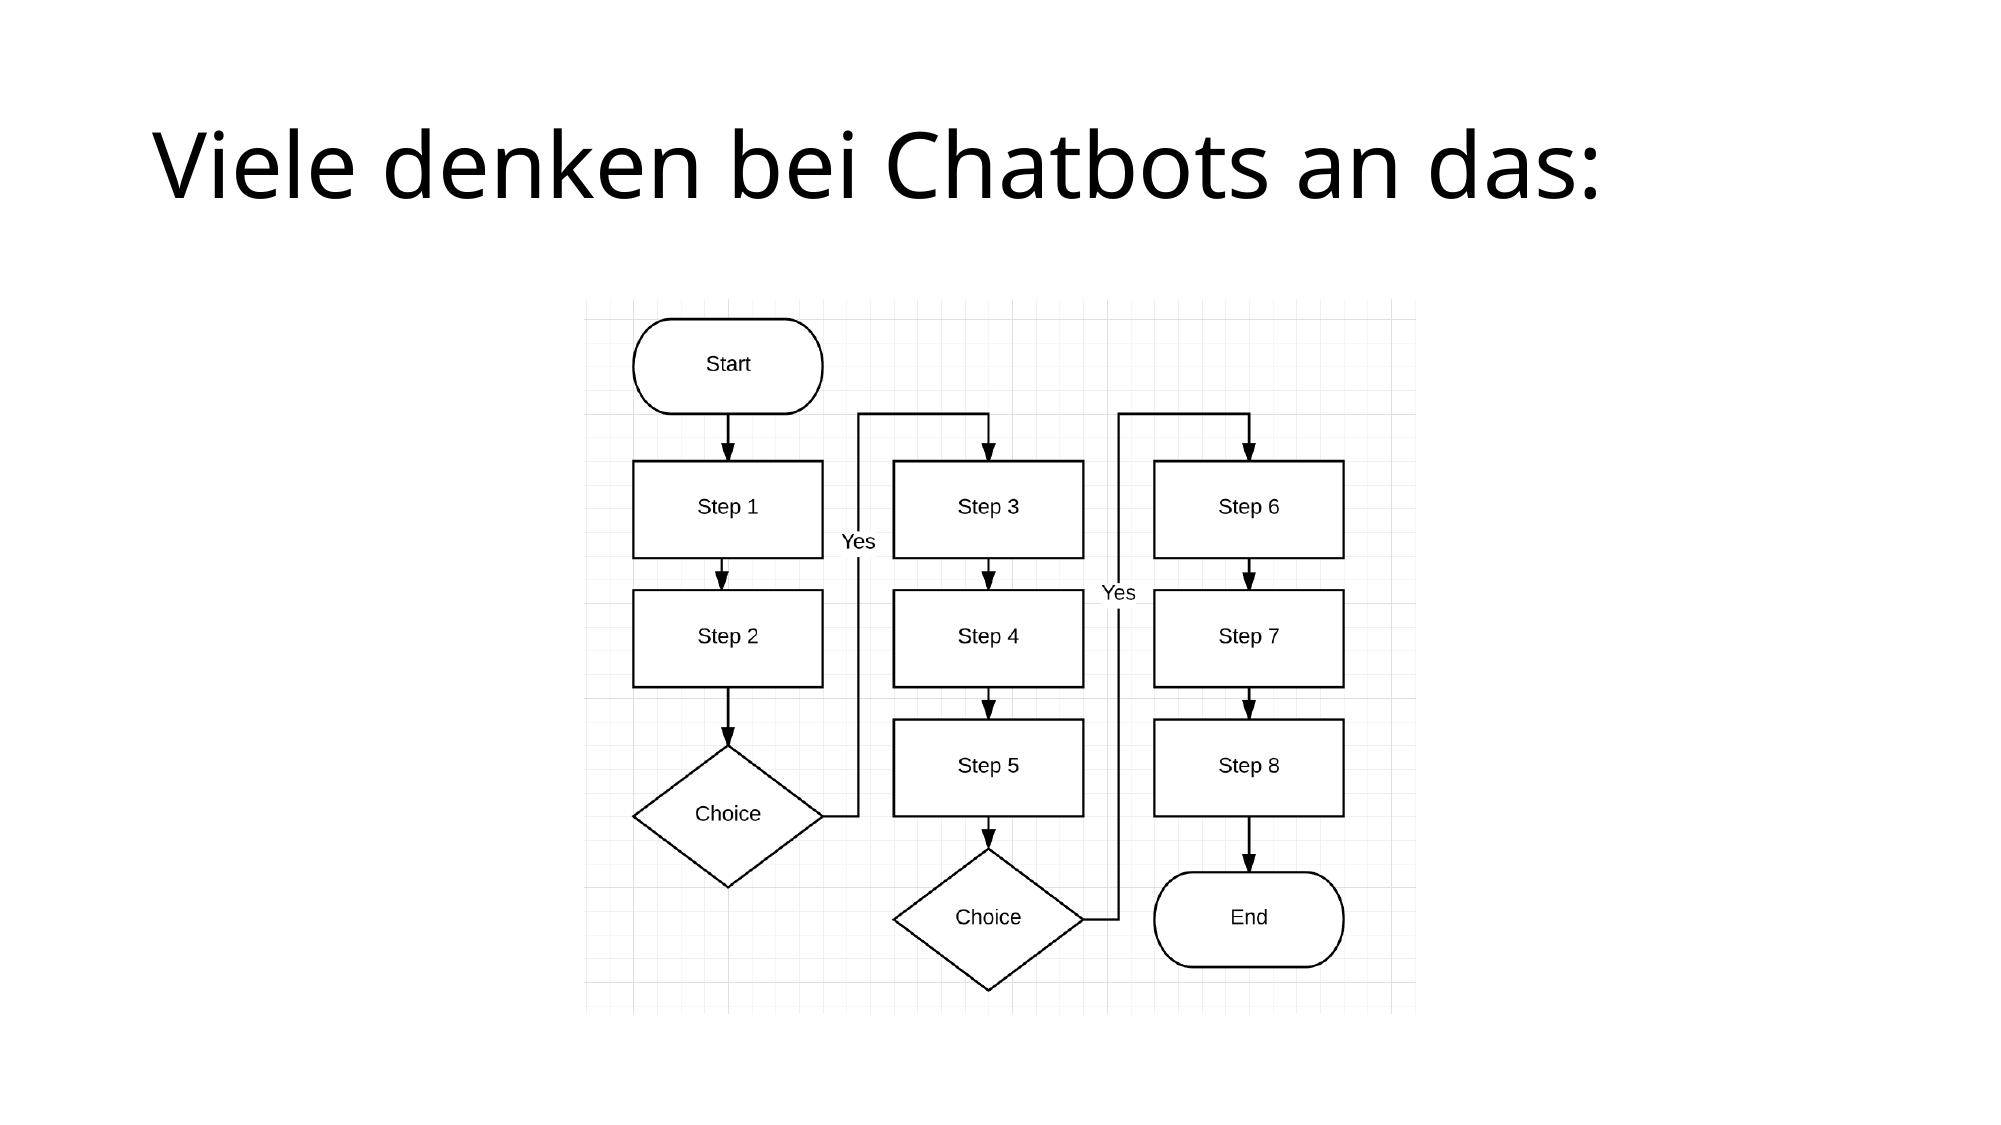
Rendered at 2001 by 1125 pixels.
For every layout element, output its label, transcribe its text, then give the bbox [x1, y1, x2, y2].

title Viele denken bei Chatbots an das: [137, 59, 1863, 278]
picture [584, 299, 1416, 1014]
